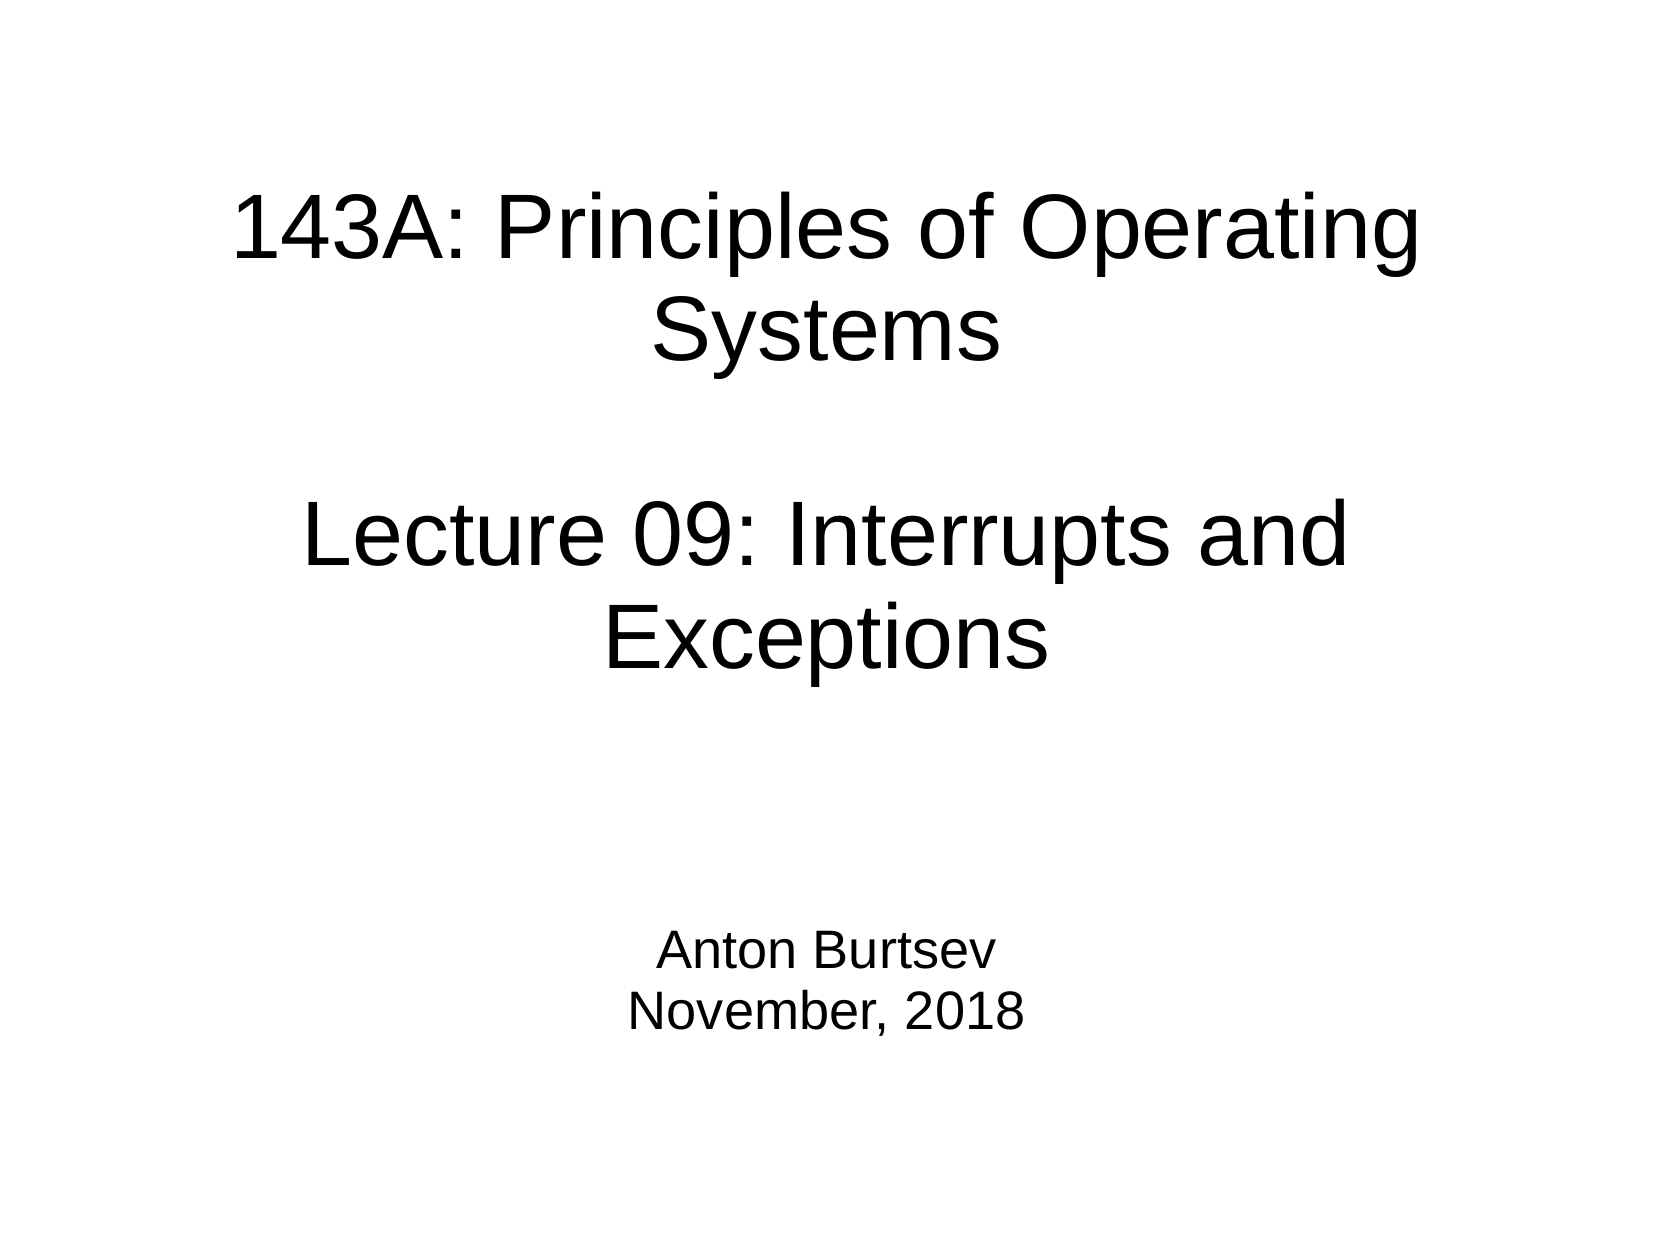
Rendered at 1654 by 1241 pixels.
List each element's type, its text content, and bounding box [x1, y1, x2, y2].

subtitle Anton Burtsev November, 2018 [82, 637, 1571, 1109]
title 143A: Principles of Operating Systems Lecture 09: Interrupts and Exceptions [82, 113, 1571, 637]
